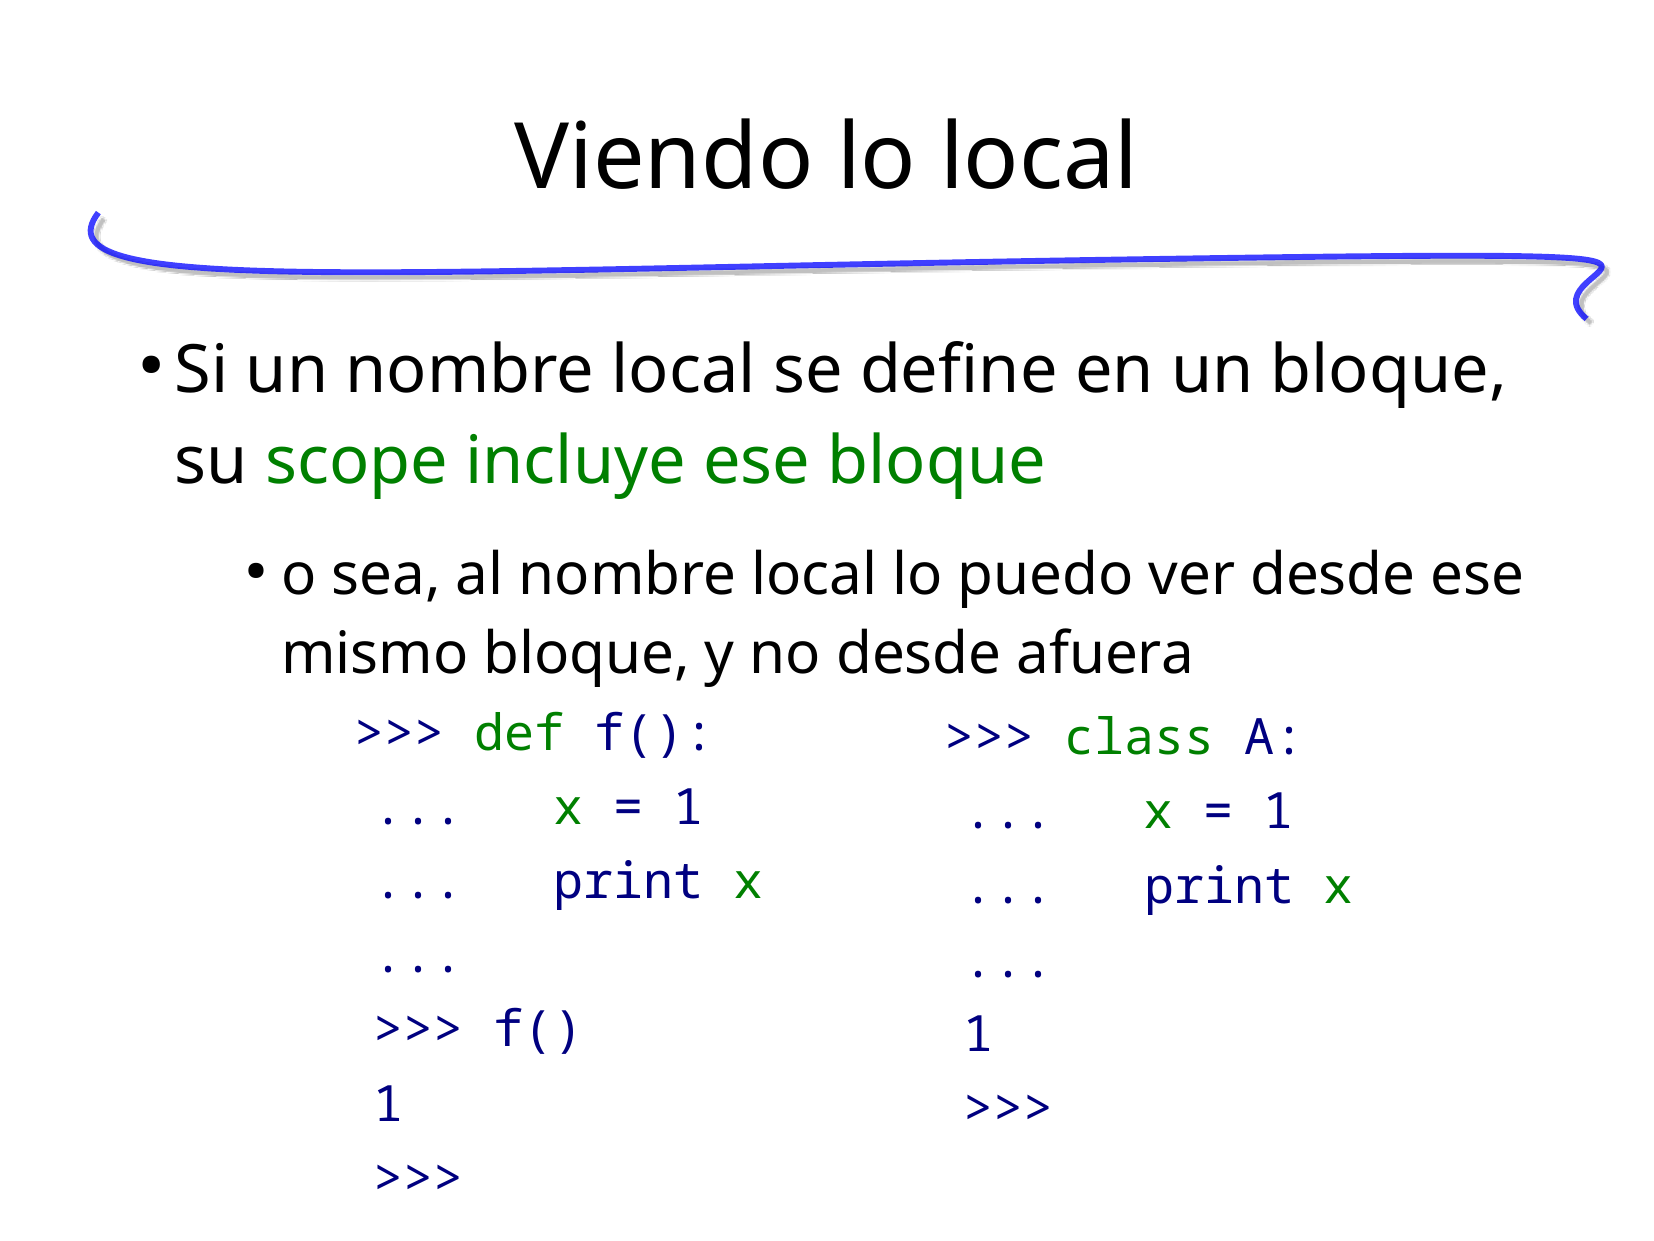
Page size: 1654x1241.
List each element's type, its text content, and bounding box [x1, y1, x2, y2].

title Viendo lo local [82, 49, 1571, 257]
text_box >>> class A: ... x = 1 ... print x ... 1 >>> [874, 732, 1394, 1110]
text_box >>> def f(): ... x = 1 ... print x ... >>> f() 1 >>> [283, 623, 804, 1241]
subtitle Si un nombre local se define en un bloque, su scope incluye ese bloque o sea, al nombre local lo puedo ver desde ese mismo bloque, y no desde afuera [103, 354, 1560, 756]
